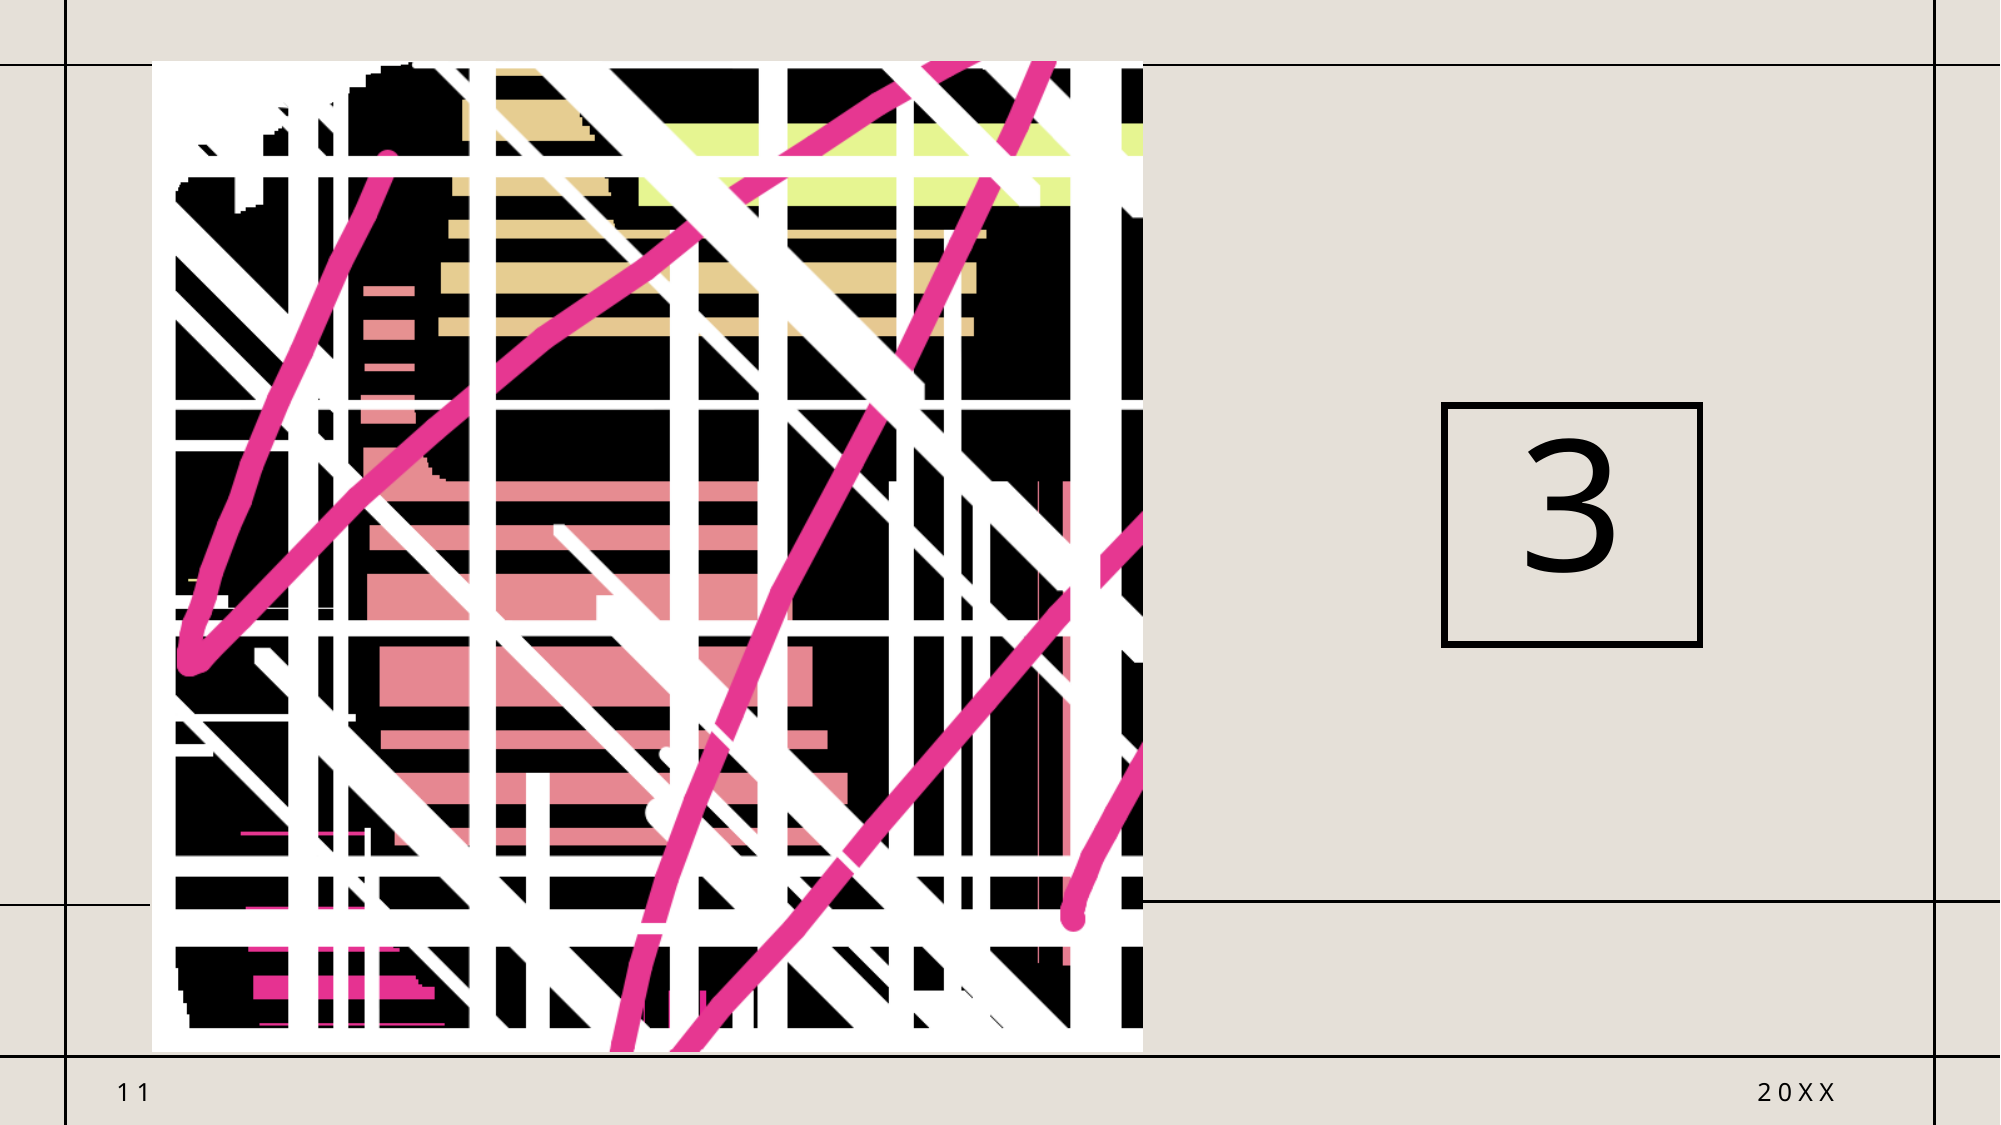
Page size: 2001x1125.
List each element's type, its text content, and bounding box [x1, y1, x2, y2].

text_box 3 [1444, 405, 1700, 645]
text_box 20XX [1742, 1069, 1899, 1115]
text_box [101, 1069, 258, 1115]
picture [152, 61, 1143, 1052]
